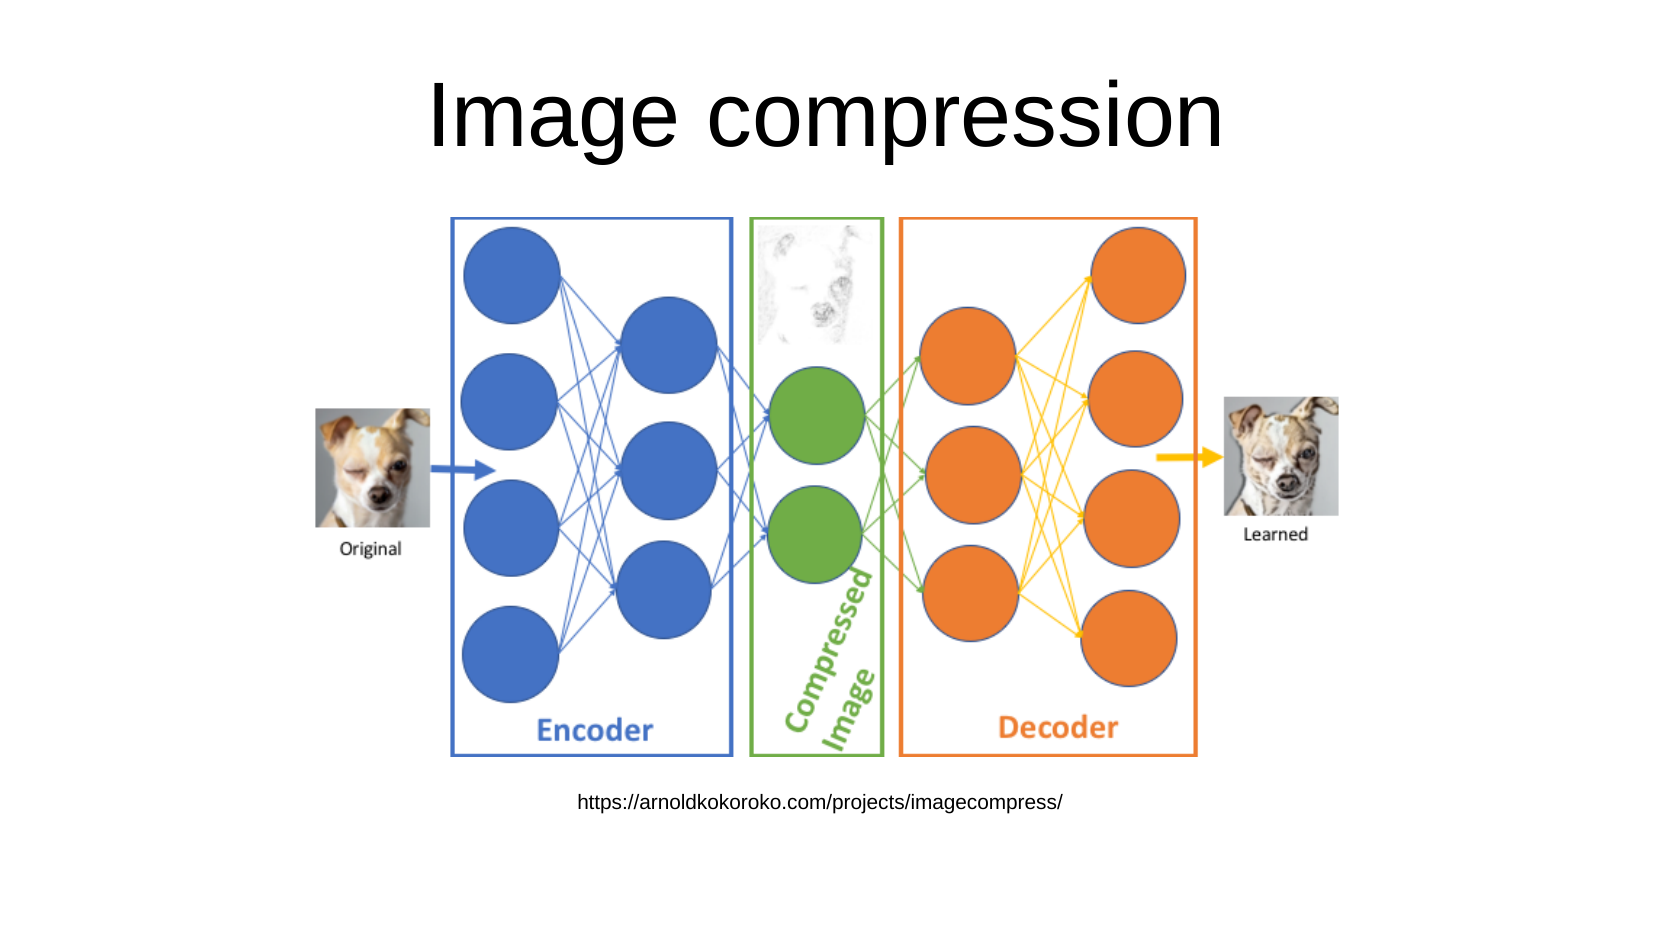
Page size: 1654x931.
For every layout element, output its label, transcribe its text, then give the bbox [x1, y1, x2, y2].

title Image compression [82, 37, 1571, 193]
picture [304, 217, 1349, 758]
text_box https://arnoldkokoroko.com/projects/imagecompress/ [562, 783, 1163, 868]
